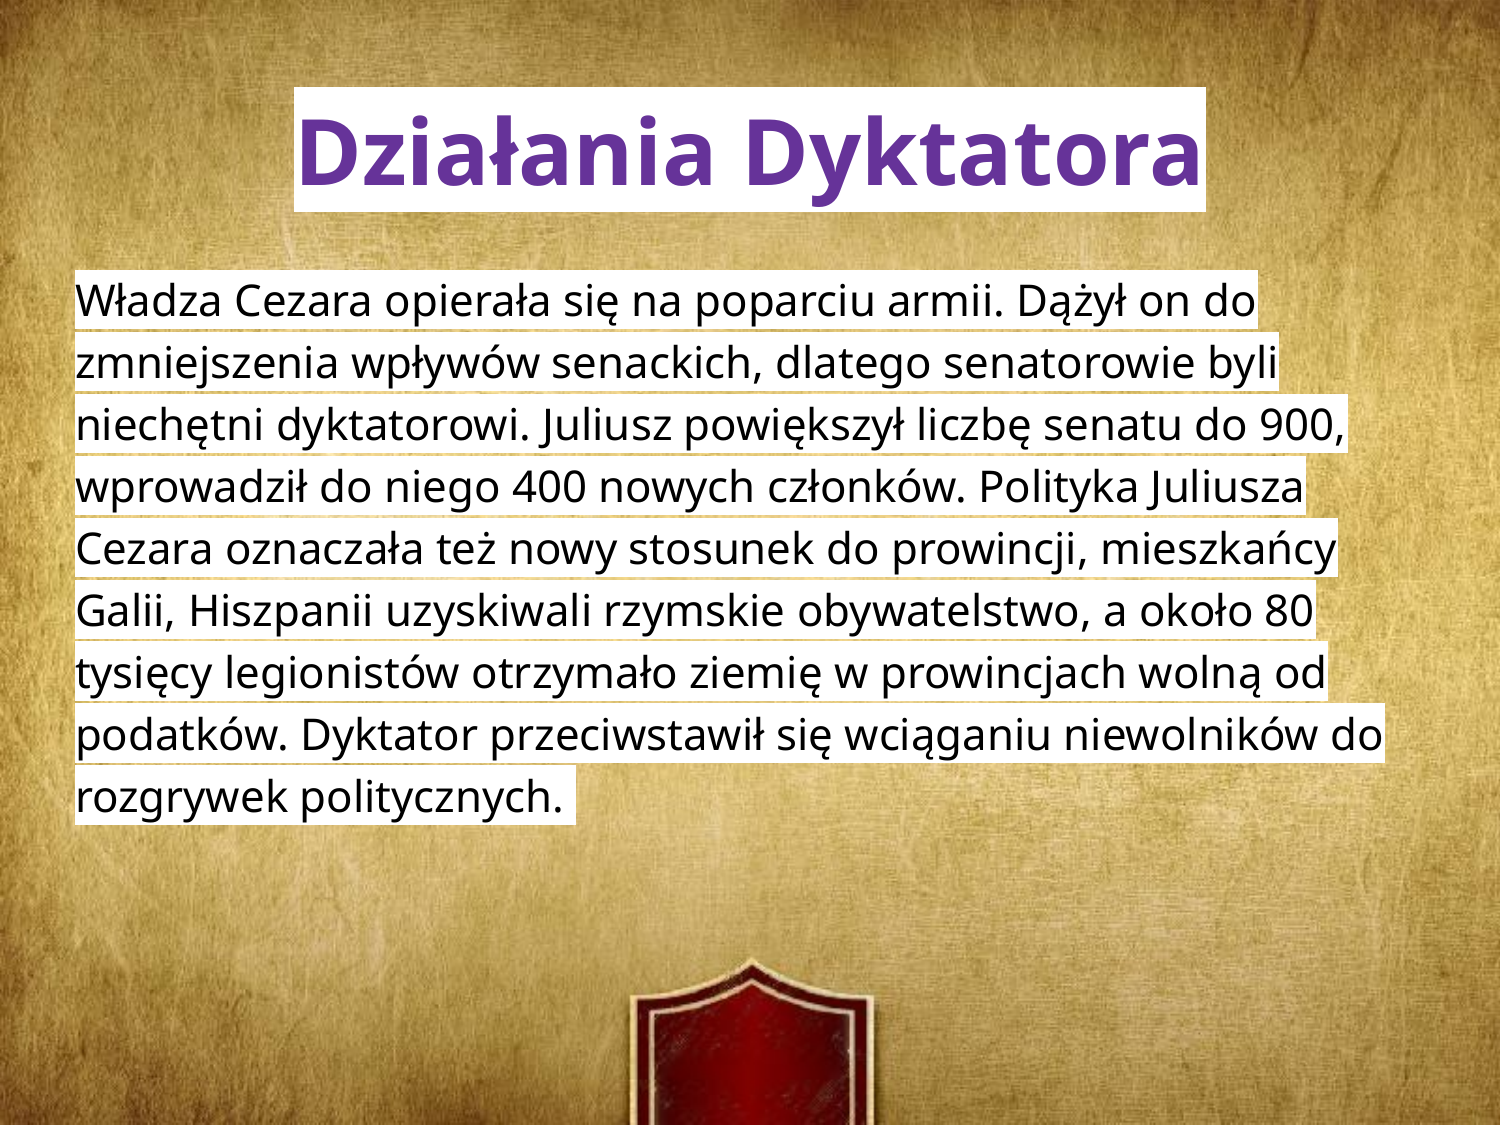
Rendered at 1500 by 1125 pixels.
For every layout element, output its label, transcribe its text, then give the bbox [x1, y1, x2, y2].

title Działania Dyktatora [75, 44, 1426, 233]
list Władza Cezara opierała się na poparciu armii. Dążył on do zmniejszenia wpływów senackich, dlatego senatorowie byli niechętni dyktatorowi. Juliusz powiększył liczbę senatu do 900, wprowadził do niego 400 nowych członków. Polityka Juliusza Cezara oznaczała też nowy stosunek do prowincji, mieszkańcy Galii, Hiszpanii uzyskiwali rzymskie obywatelstwo, a około 80 tysięcy legionistów otrzymało ziemię w prowincjach wolną od podatków. Dyktator przeciwstawił się wciąganiu niewolników do rozgrywek politycznych. [75, 263, 1426, 916]
picture [0, 0, 1500, 1125]
